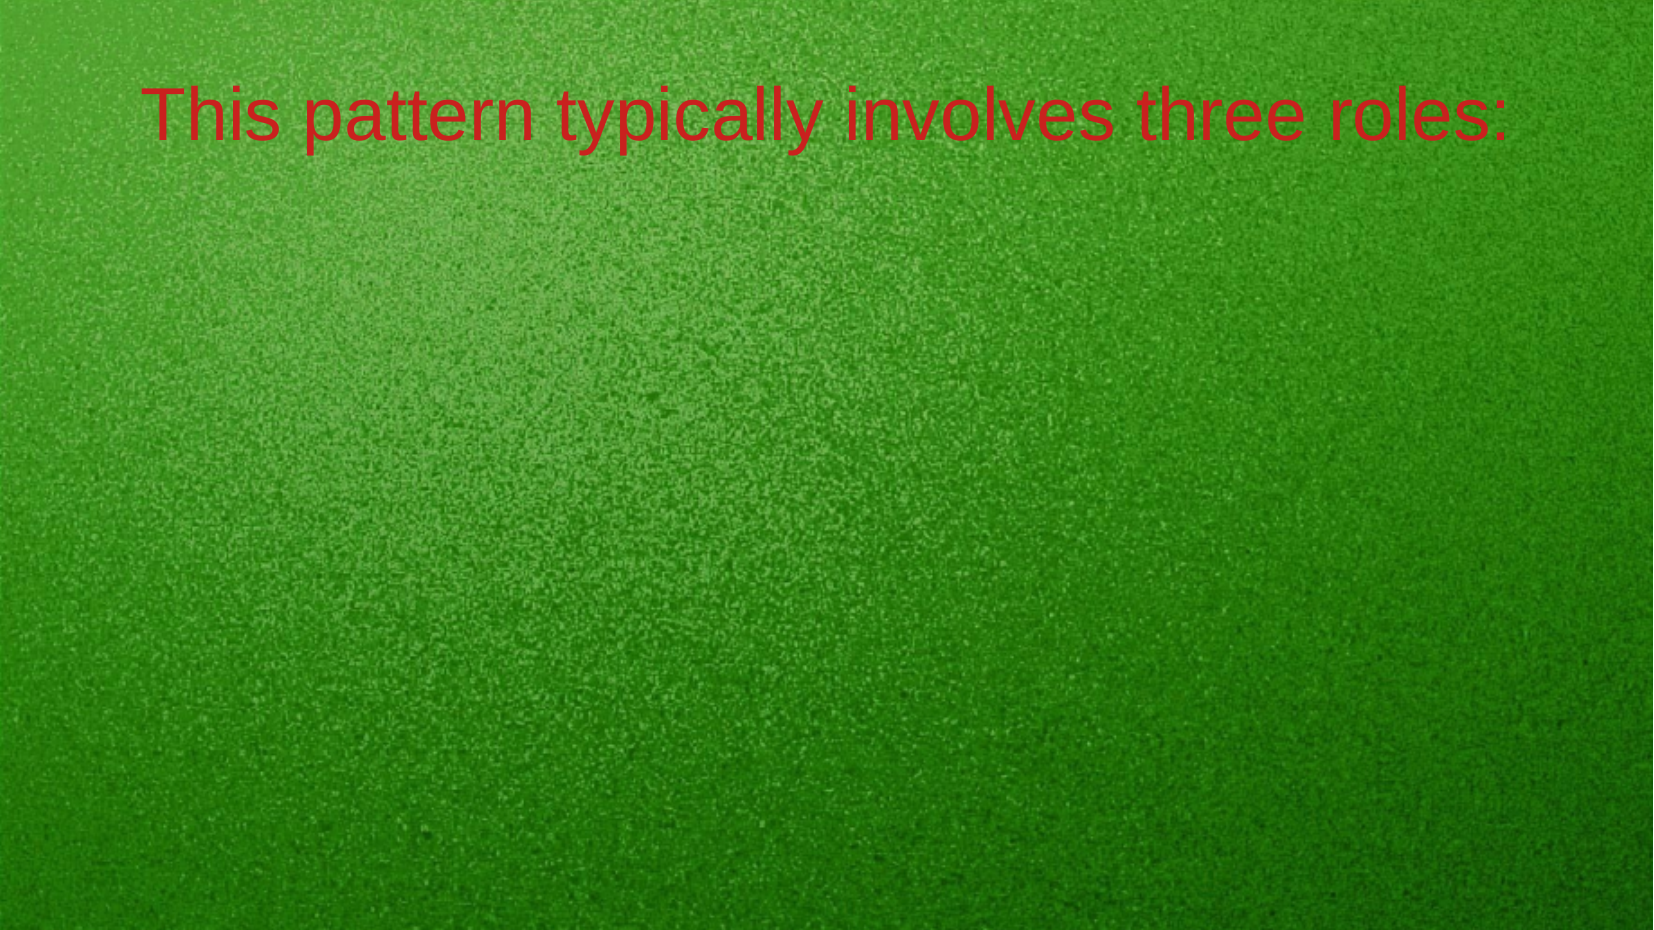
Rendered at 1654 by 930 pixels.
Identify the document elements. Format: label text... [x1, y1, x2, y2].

text_box [15, 15, 31, 22]
picture [0, 0, 1653, 930]
title This pattern typically involves three roles: [82, 37, 1571, 193]
